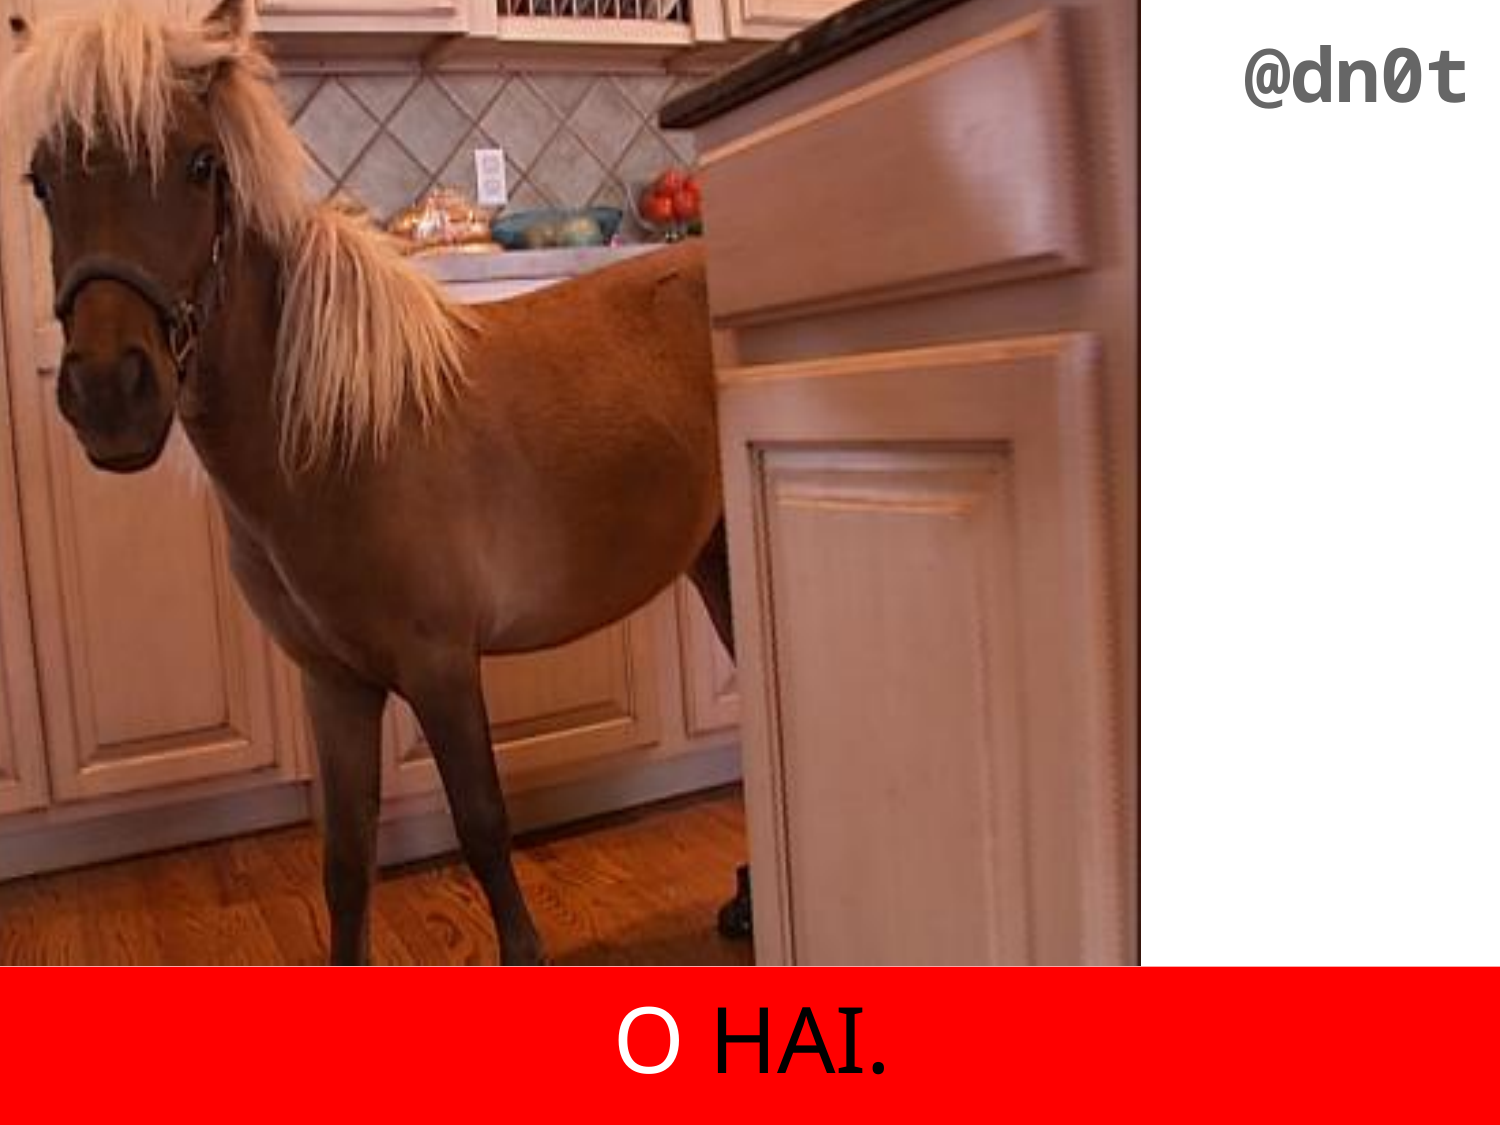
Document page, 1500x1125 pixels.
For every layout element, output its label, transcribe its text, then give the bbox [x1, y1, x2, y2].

list O HAI. [28, 974, 1478, 1111]
picture [0, 0, 1141, 966]
